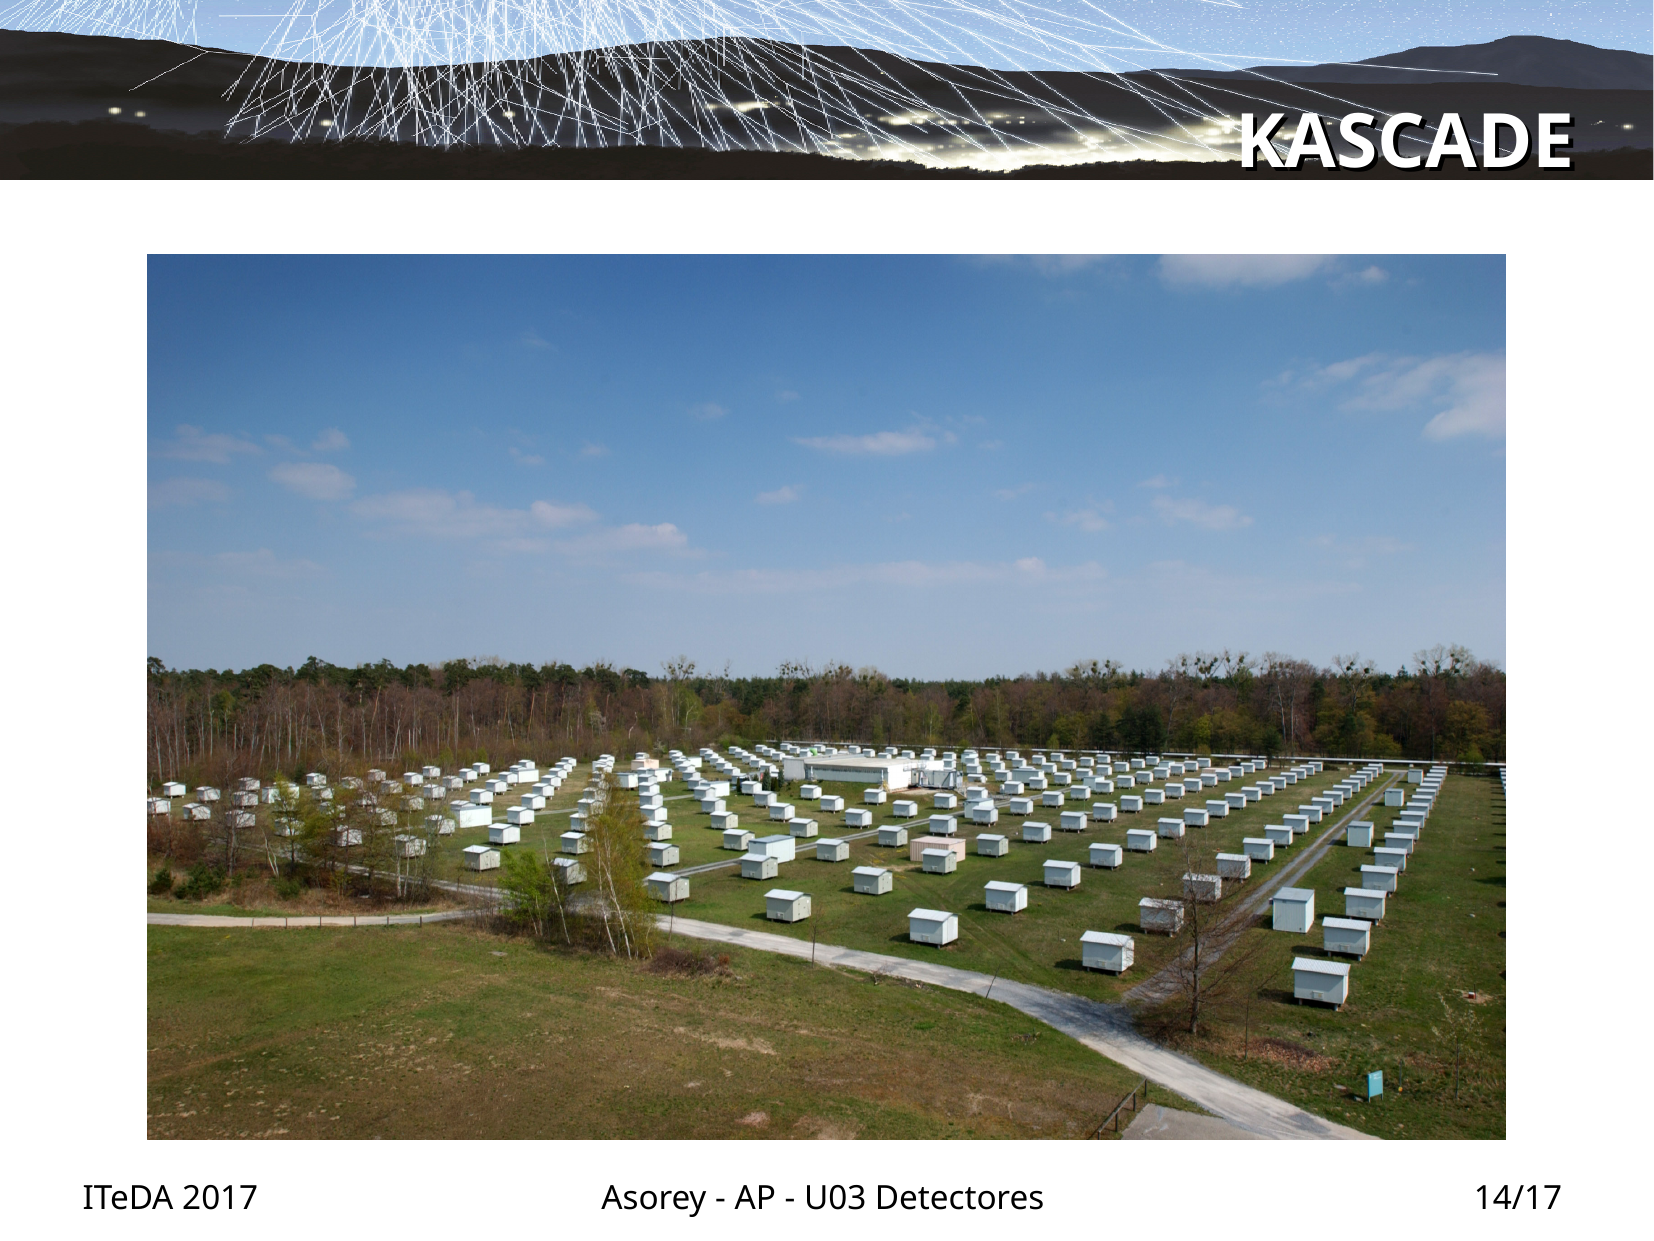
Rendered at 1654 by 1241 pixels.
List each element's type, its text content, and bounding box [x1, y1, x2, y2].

picture [0, 0, 1654, 180]
title KASCADE [86, 49, 1575, 226]
picture [147, 254, 1506, 1140]
